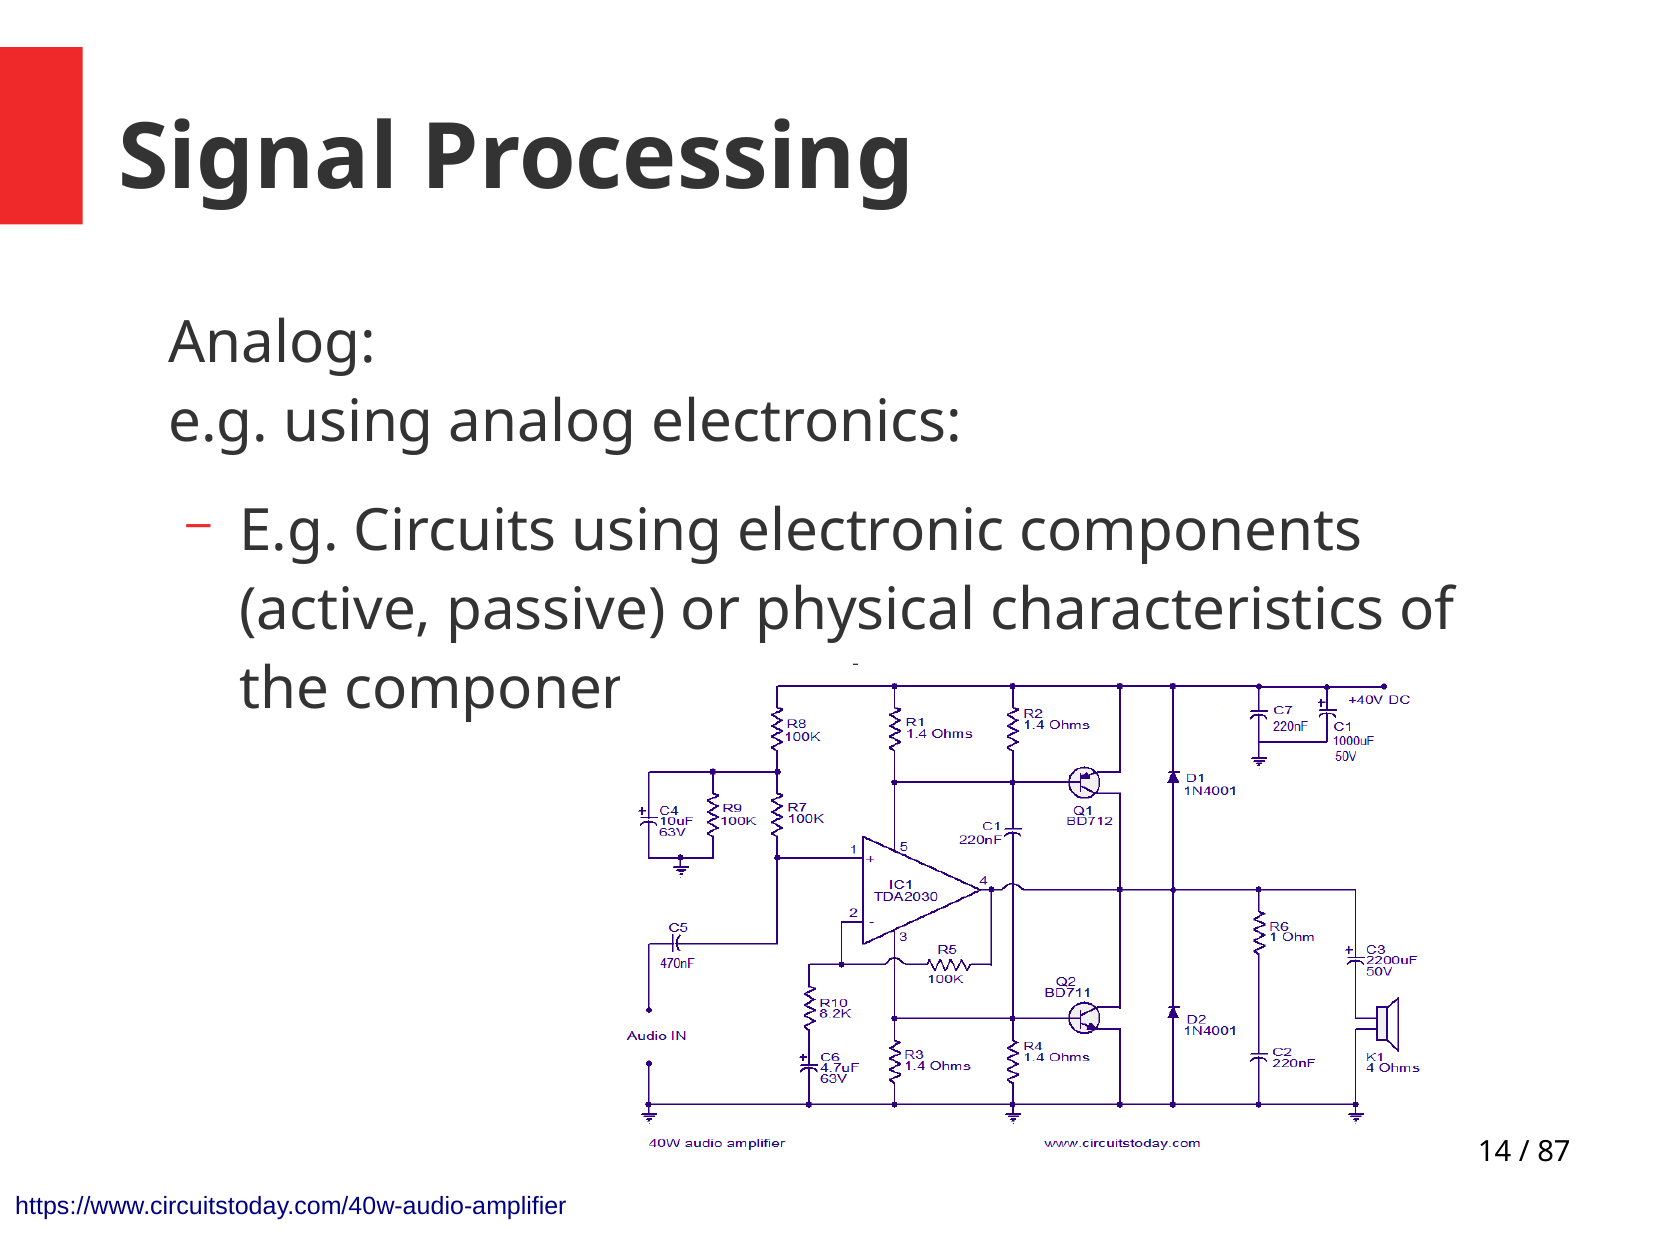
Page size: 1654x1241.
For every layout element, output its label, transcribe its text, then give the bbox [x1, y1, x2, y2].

picture [620, 665, 1427, 1170]
title Signal Processing [118, 49, 1571, 257]
list Analog: e.g. using analog electronics: E.g. Circuits using electronic components (active, passive) or physical characteristics of the components (speaker, PCB trace, …) [97, 300, 1516, 1126]
text_box [813, 603, 849, 642]
text_box https://www.circuitstoday.com/40w-audio-amplifier [0, 1184, 856, 1241]
